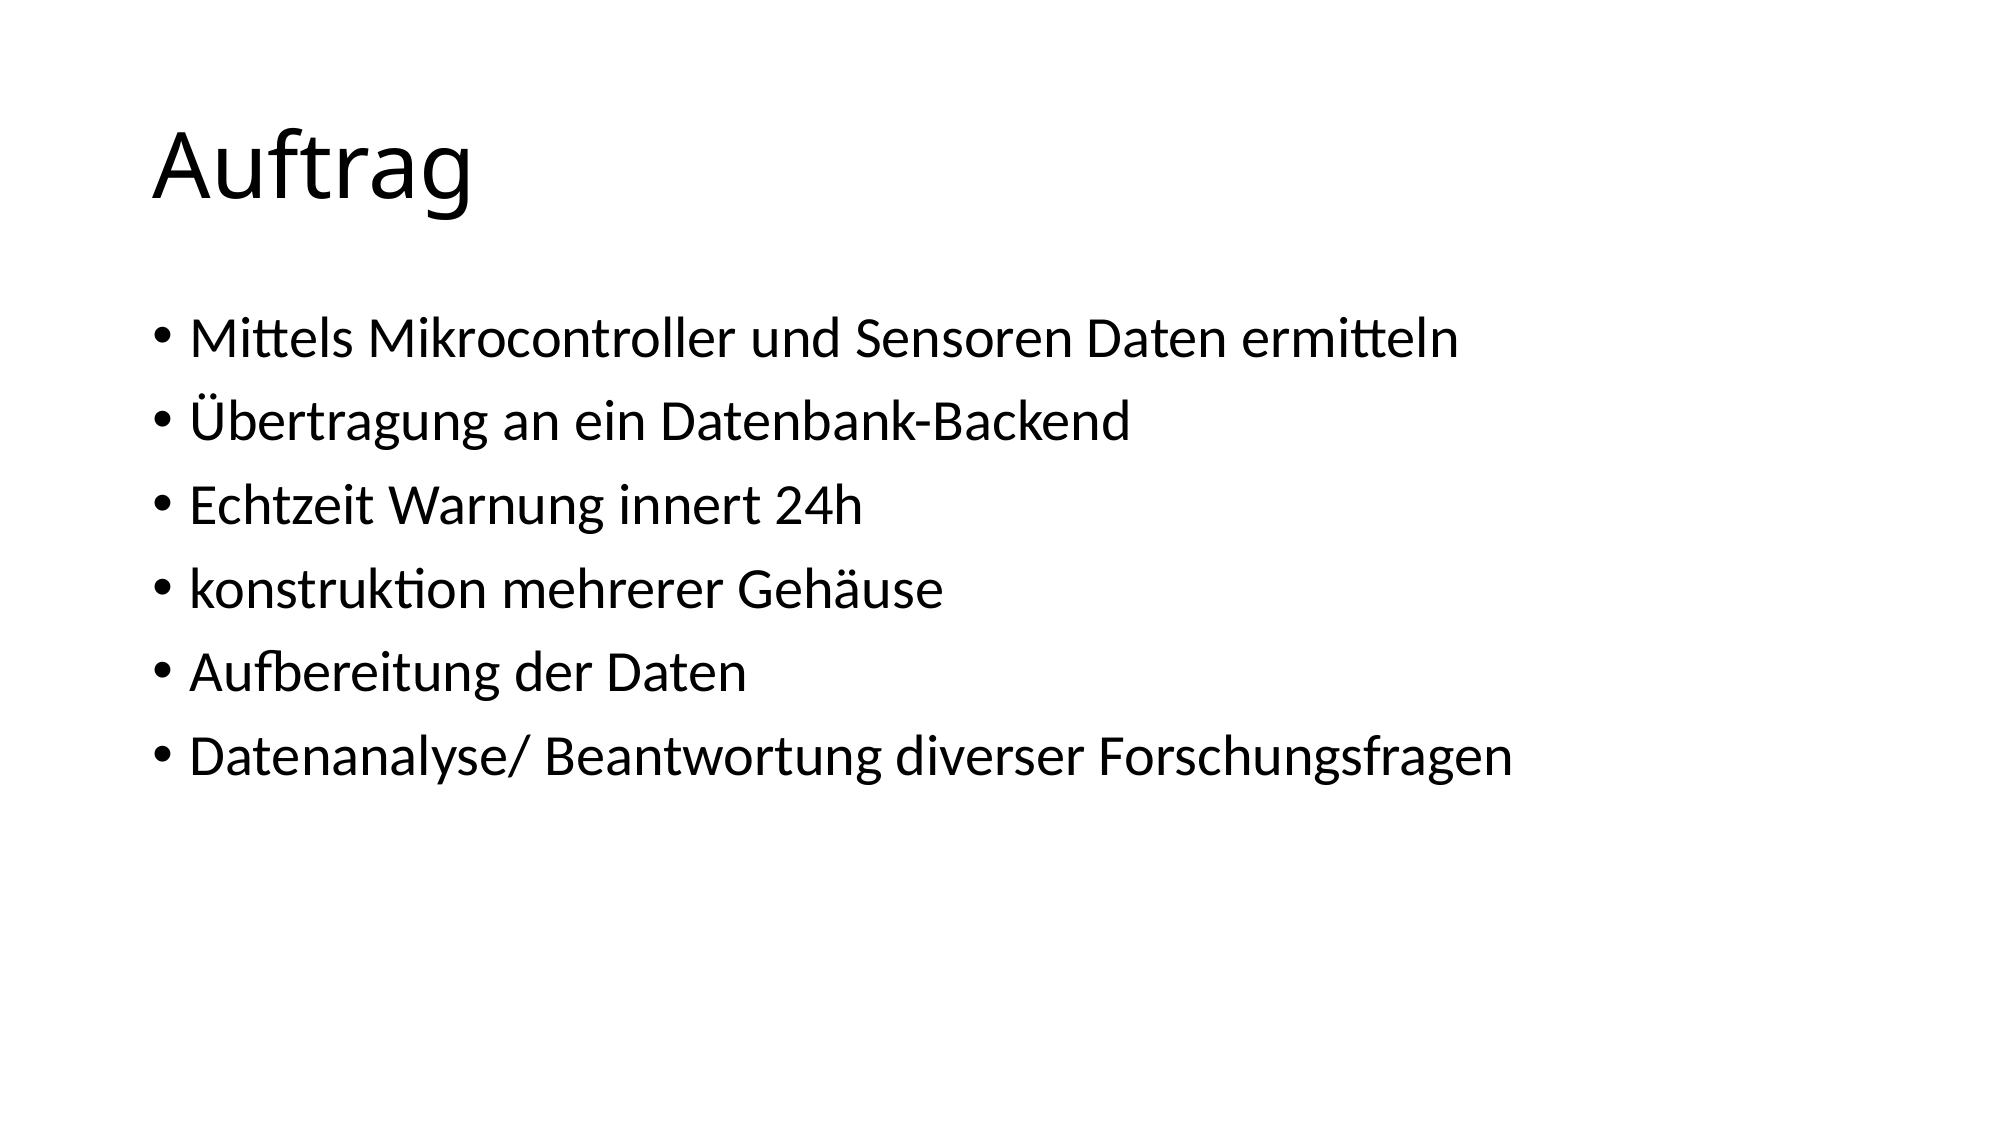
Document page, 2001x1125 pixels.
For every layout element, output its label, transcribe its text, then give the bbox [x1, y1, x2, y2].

title Auftrag [137, 59, 1863, 278]
list Mittels Mikrocontroller und Sensoren Daten ermitteln Übertragung an ein Datenbank-Backend Echtzeit Warnung innert 24h konstruktion mehrerer Gehäuse Aufbereitung der Daten Datenanalyse/ Beantwortung diverser Forschungsfragen [137, 299, 1863, 1014]
